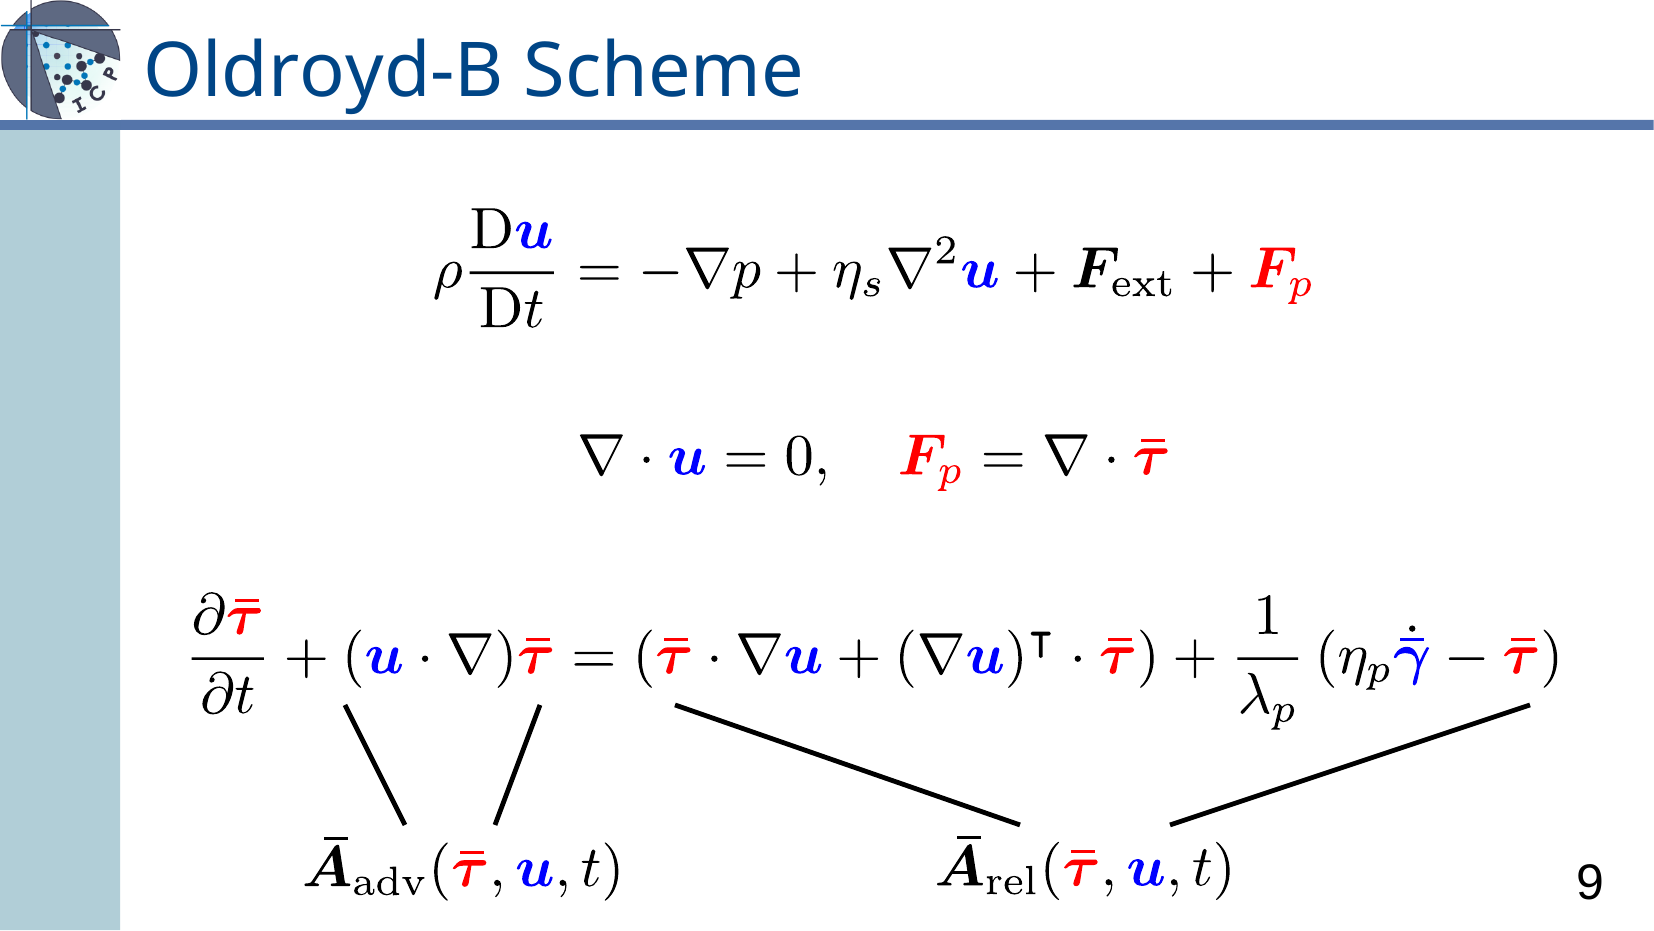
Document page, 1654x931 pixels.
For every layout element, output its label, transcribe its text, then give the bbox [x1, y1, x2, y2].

title Oldroyd-B Scheme [135, 0, 1636, 121]
picture [0, 0, 121, 120]
text_box [934, 836, 1236, 901]
text_box [191, 207, 1564, 730]
text_box [301, 837, 625, 901]
